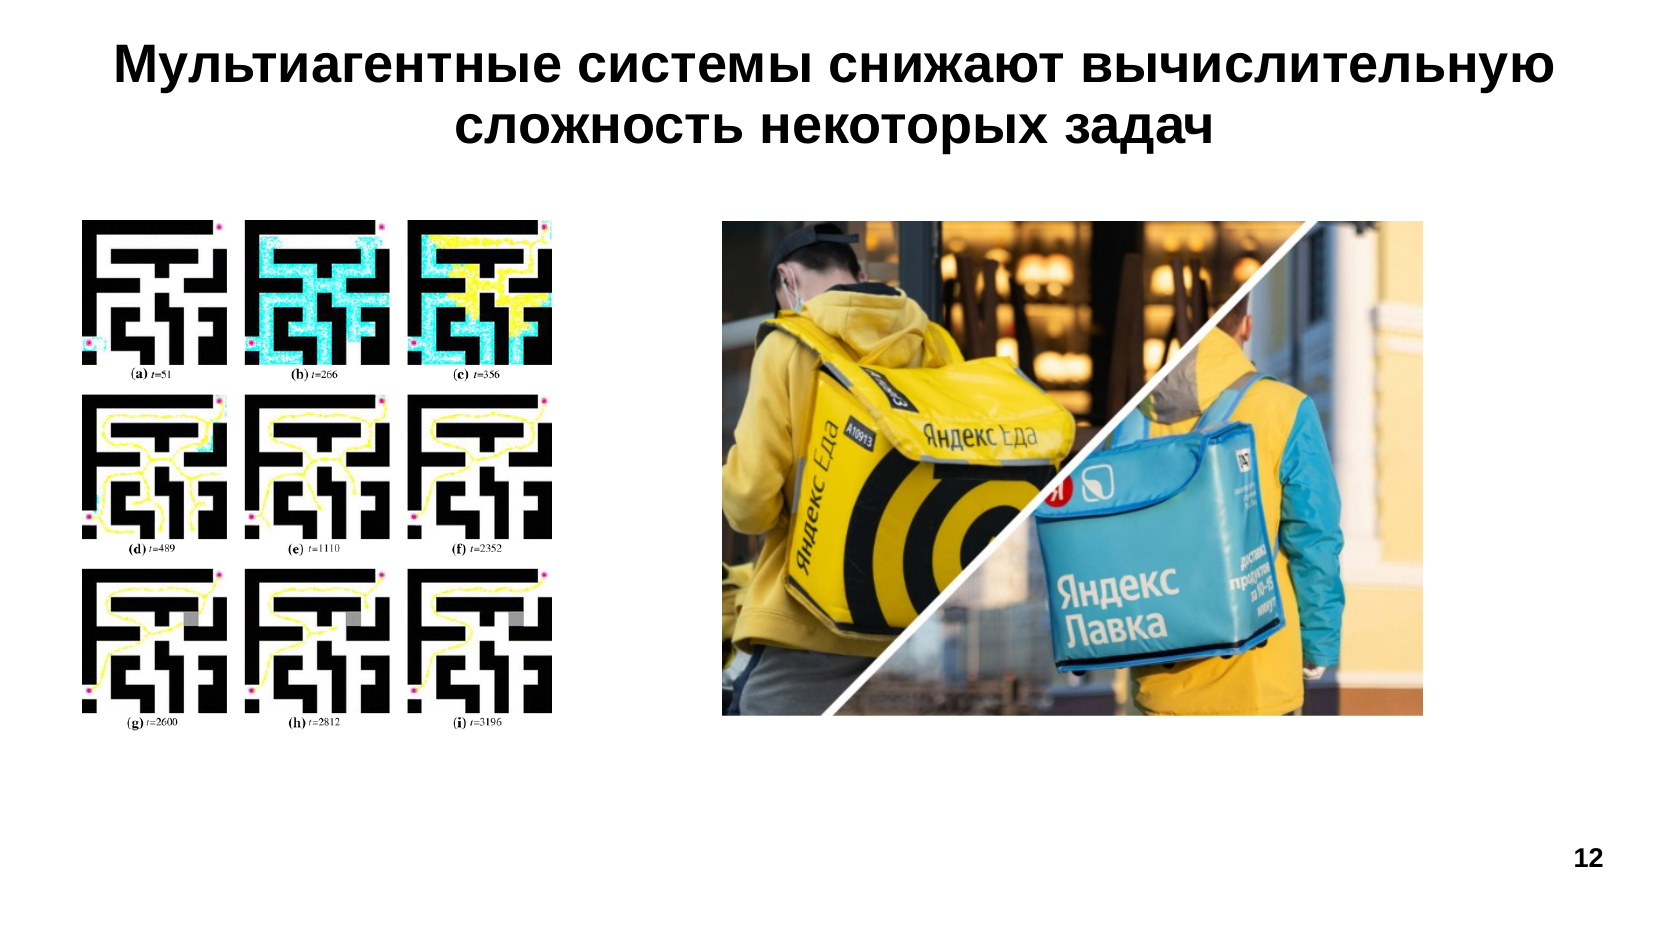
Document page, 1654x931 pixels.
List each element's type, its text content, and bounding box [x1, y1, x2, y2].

picture [722, 221, 1423, 717]
title Мультиагентные системы снижают вычислительную сложность некоторых задач [91, 0, 1580, 361]
text_box 12 [1558, 835, 1654, 911]
picture [82, 220, 552, 732]
